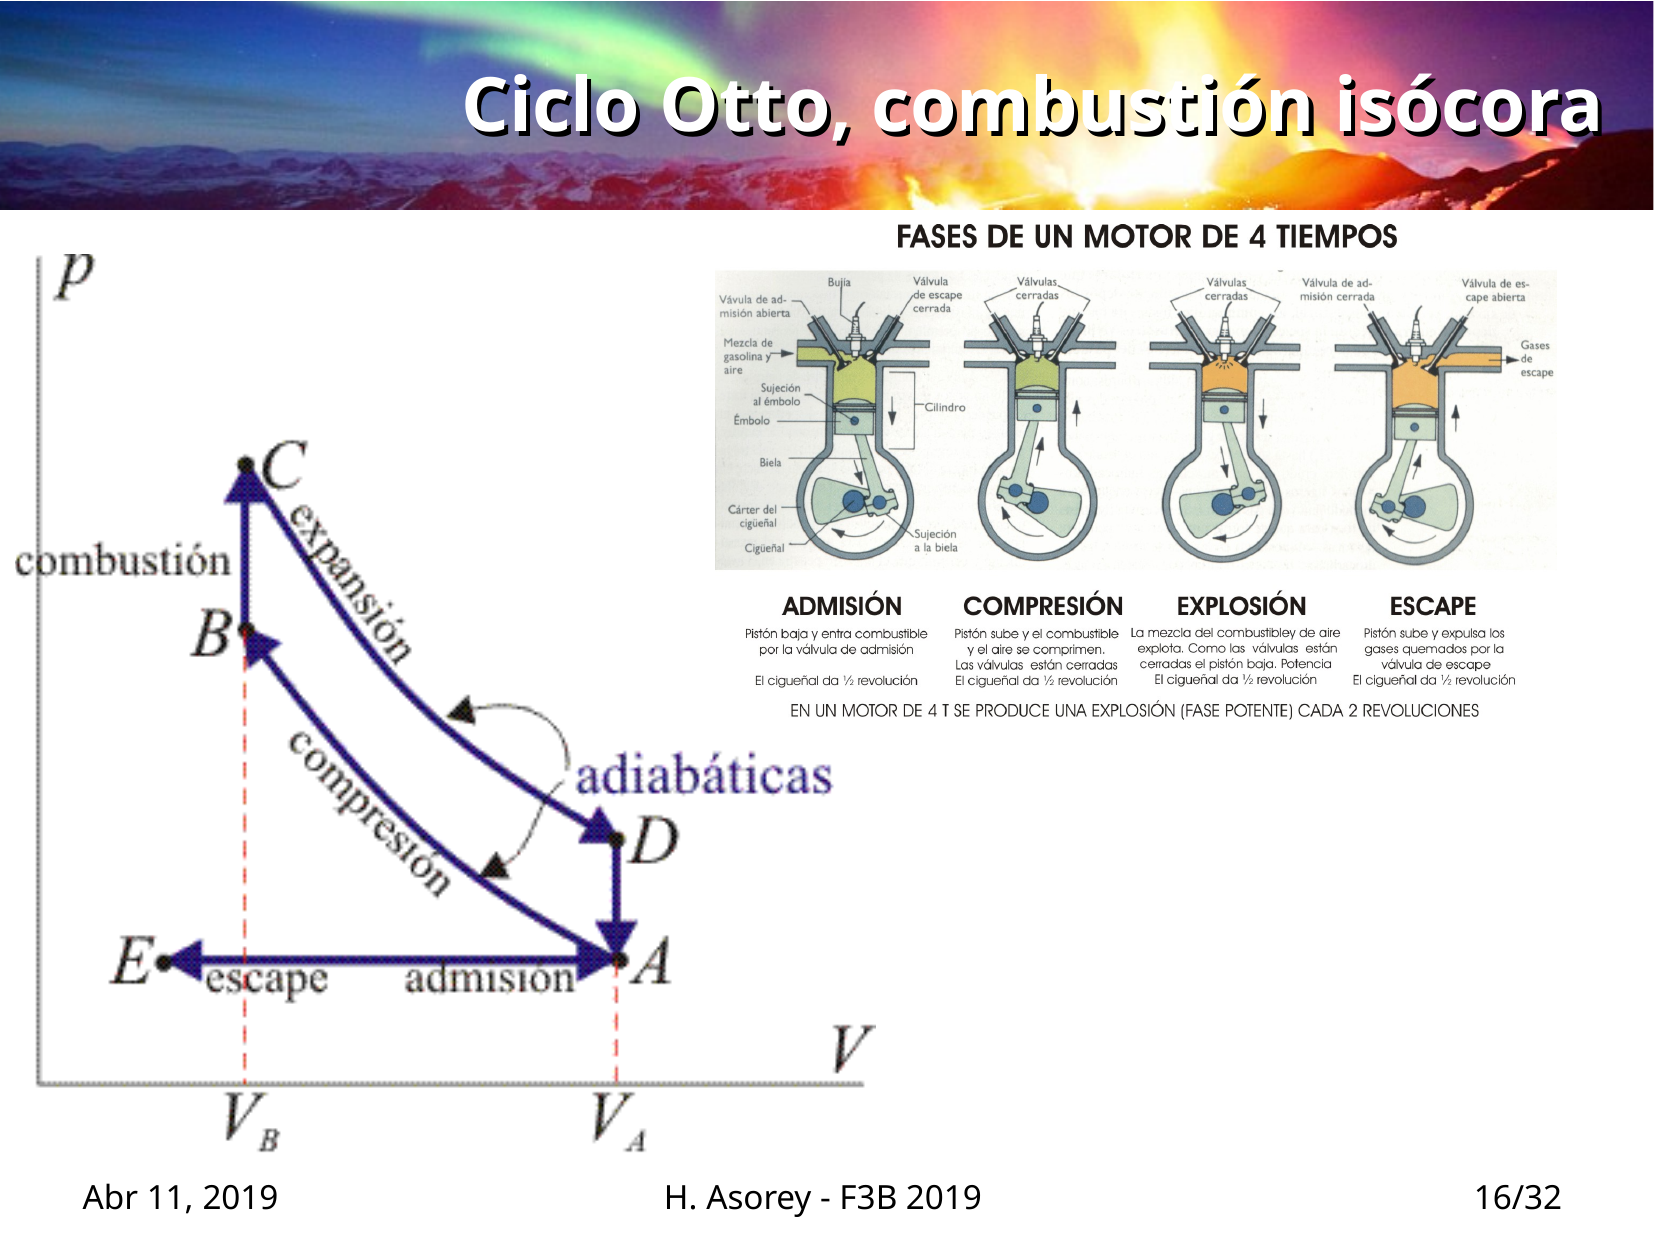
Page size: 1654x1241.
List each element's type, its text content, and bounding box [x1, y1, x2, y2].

title Ciclo Otto, combustión isócora [45, 15, 1606, 191]
picture [0, 1, 1654, 210]
picture [15, 224, 1557, 1156]
